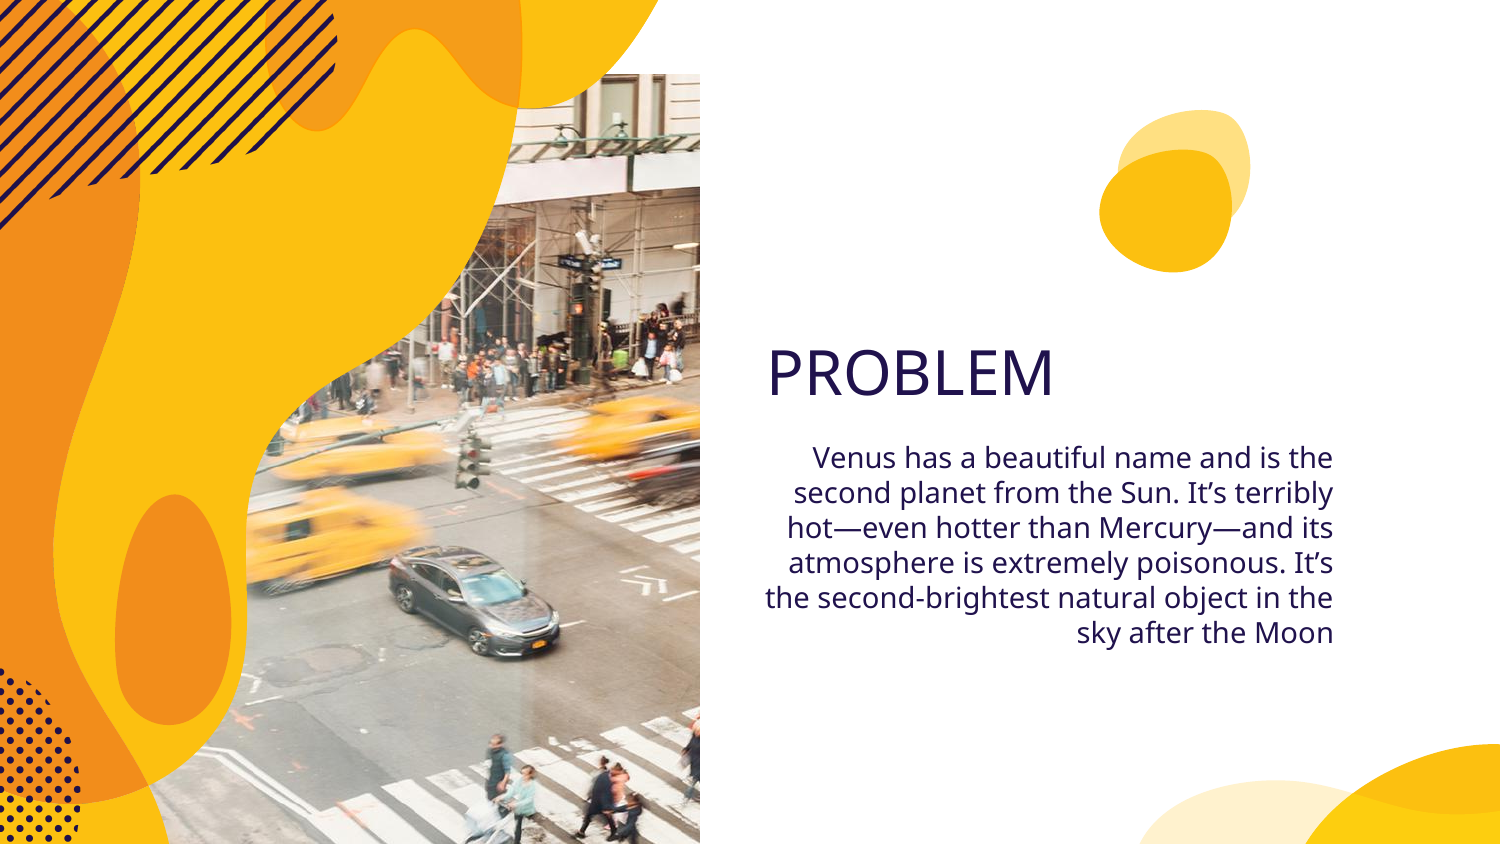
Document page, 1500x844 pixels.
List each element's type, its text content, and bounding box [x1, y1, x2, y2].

text_box [371, 0, 659, 359]
text_box [0, 432, 277, 778]
text_box [163, 821, 170, 844]
picture [0, 0, 700, 844]
subtitle Venus has a beautiful name and is the second planet from the Sun. It’s terribly hot—even hotter than Mercury—and its atmosphere is extremely poisonous. It’s the second-brightest natural object in the sky after the Moon [750, 424, 1351, 725]
text_box [1099, 109, 1251, 273]
title PROBLEM [751, 273, 1352, 424]
